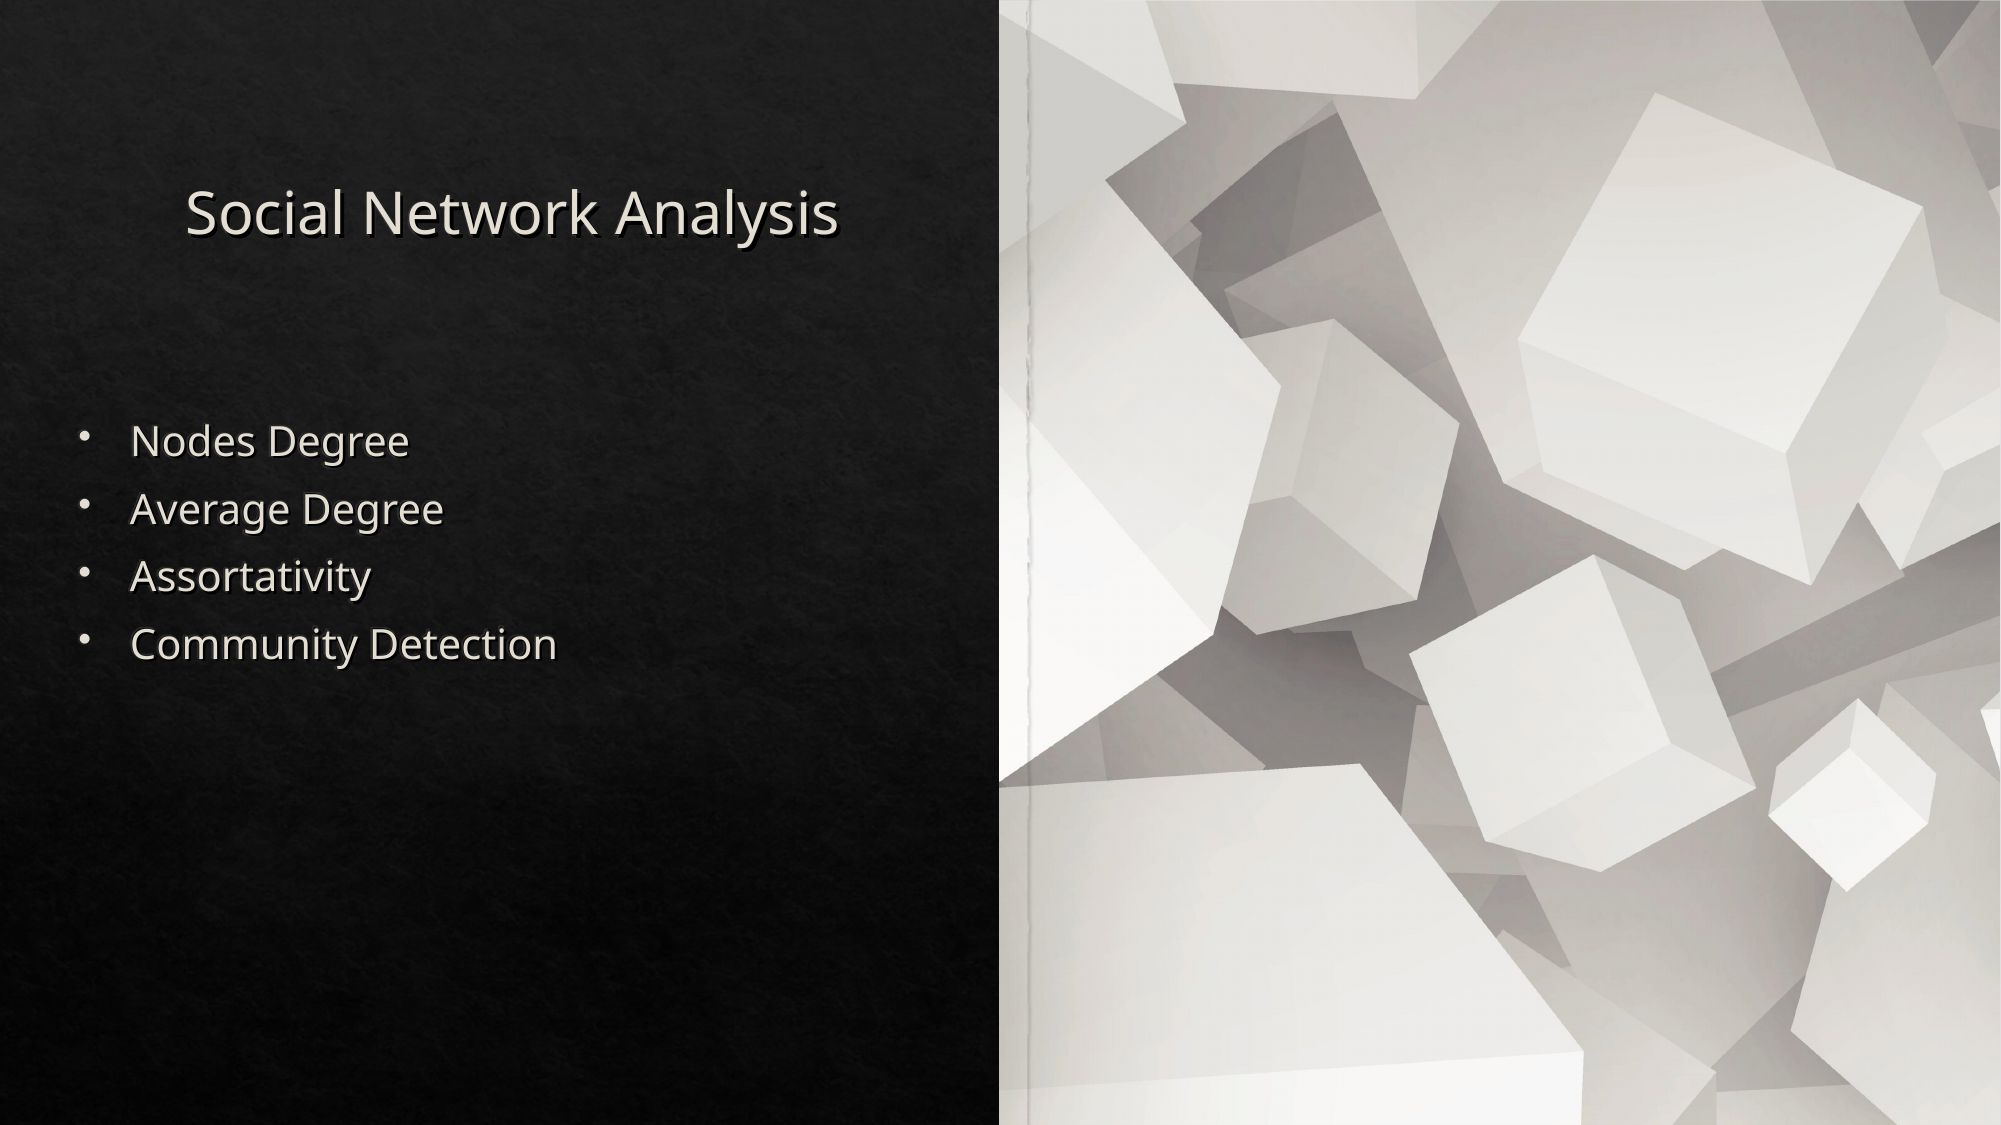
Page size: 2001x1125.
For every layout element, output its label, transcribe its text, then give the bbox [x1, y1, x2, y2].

list Nodes Degree Average Degree Assortativity Community Detection [52, 402, 974, 723]
picture [999, 0, 2000, 1125]
title Social Network Analysis [140, 137, 886, 256]
text_box [0, 0, 999, 1125]
